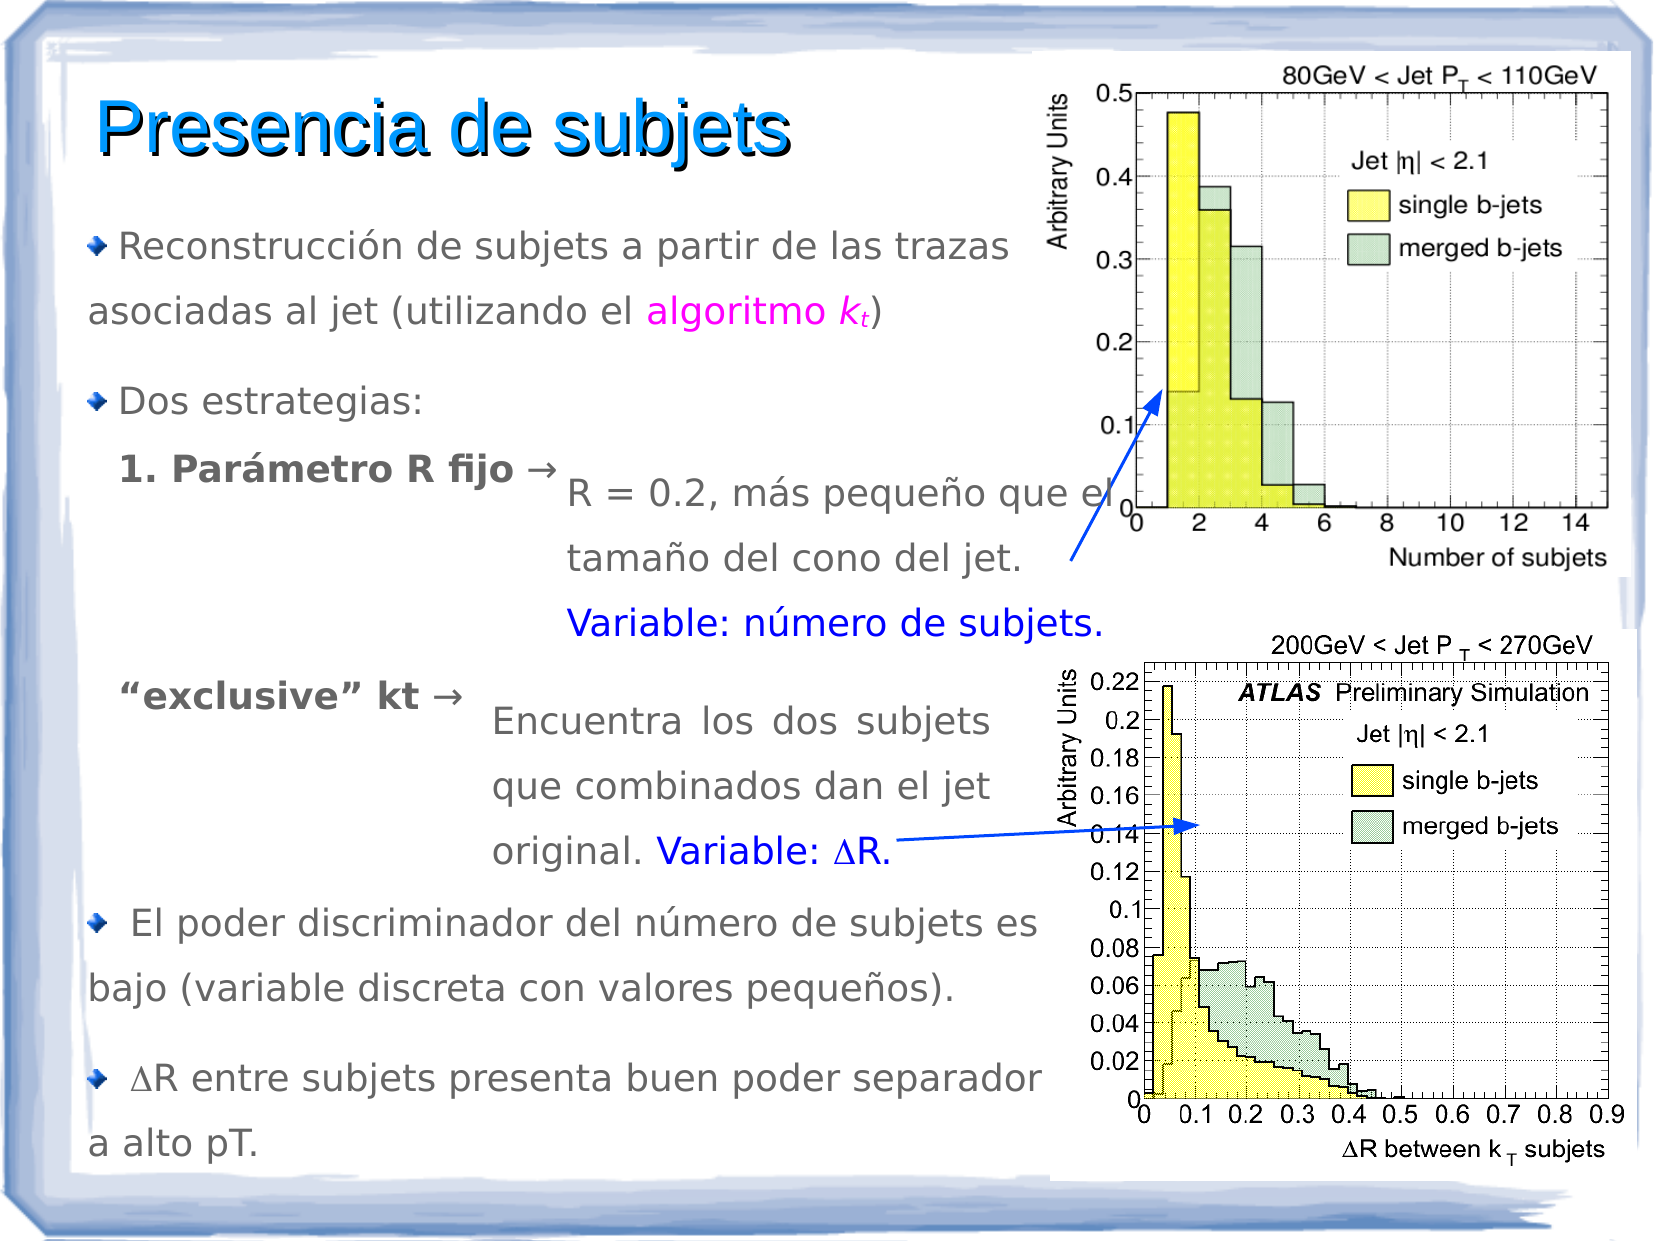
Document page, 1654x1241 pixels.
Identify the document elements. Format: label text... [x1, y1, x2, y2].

text_box Reconstrucción de subjets a partir de las trazas asociadas al jet (utilizando el algoritmo kt) Dos estrategias: 1. Parámetro R fijo → “exclusive” kt → El poder discriminador del número de subjets es bajo (variable discreta con valores pequeños). DR entre subjets presenta buen poder separador a alto pT. [72, 195, 1079, 1178]
text_box Encuentra los dos subjets que combinados dan el jet original. Variable: DR. [476, 670, 1007, 963]
text_box R = 0.2, más pequeño que el tamaño del cono del jet. Variable: número de subjets. [551, 442, 1137, 632]
picture [0, 0, 1654, 1241]
title Presencia de subjets [83, 53, 1032, 200]
